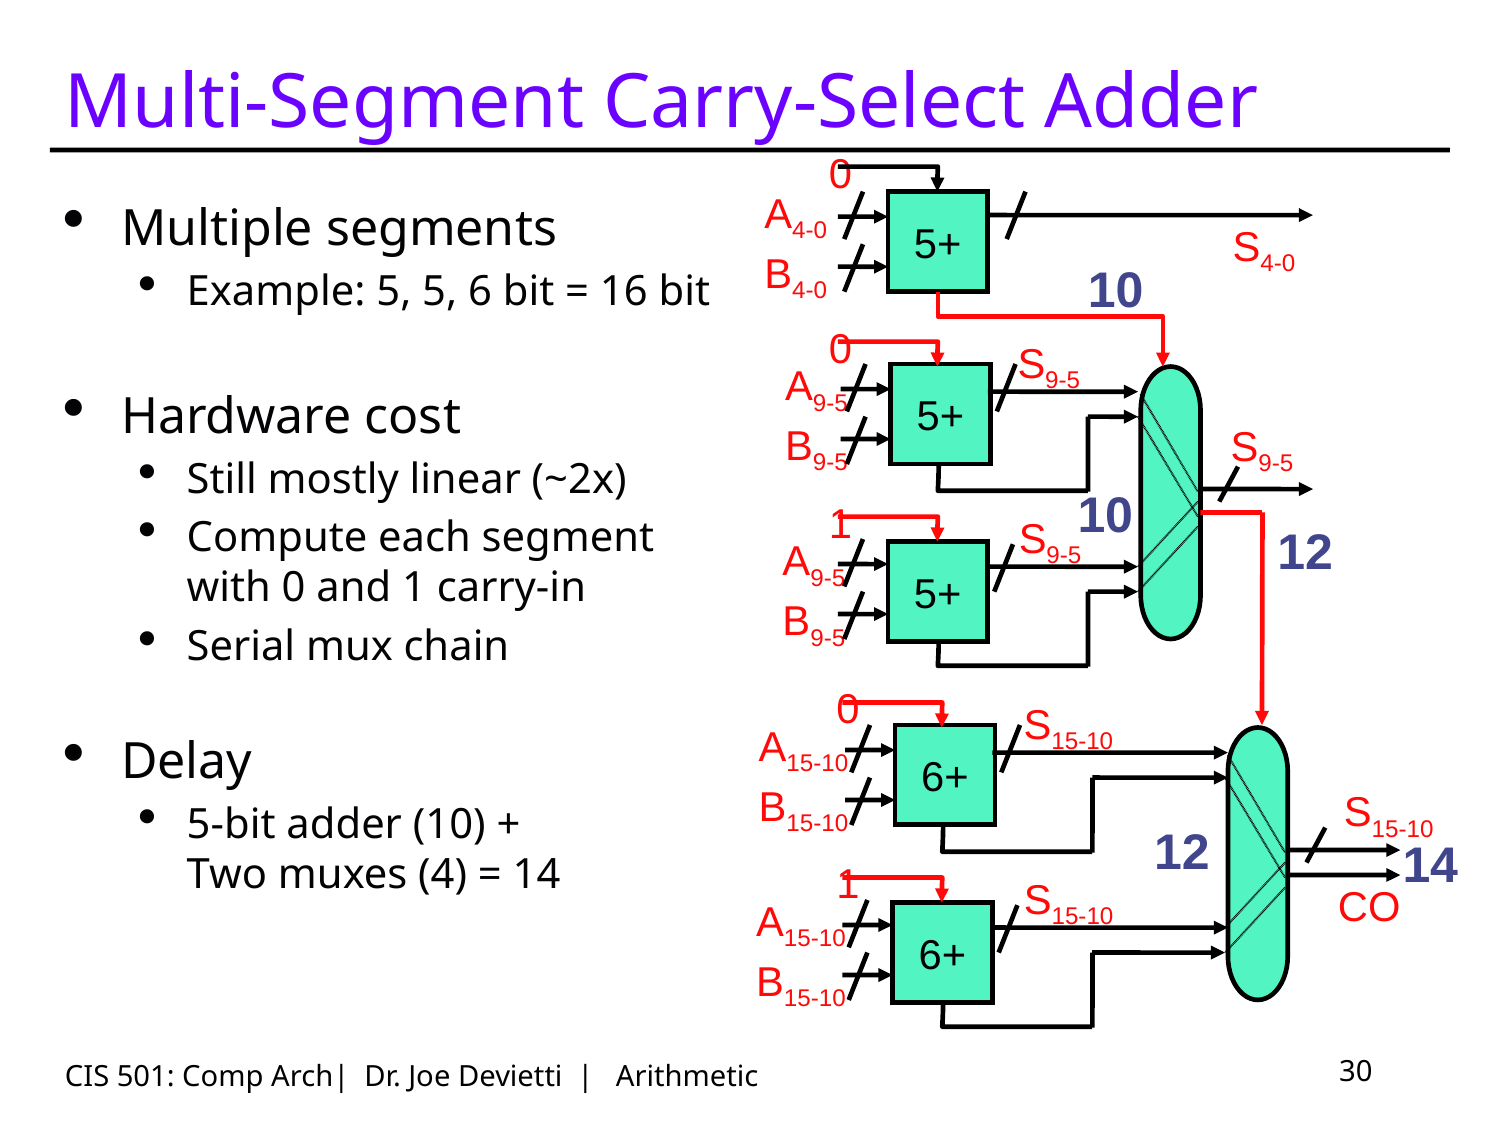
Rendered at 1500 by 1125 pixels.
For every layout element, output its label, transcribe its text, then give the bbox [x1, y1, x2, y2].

text_box 5+ [887, 541, 988, 642]
text_box B4-0 [749, 251, 842, 311]
text_box [1140, 366, 1201, 639]
text_box CO [1374, 895, 1394, 918]
text_box 1 [821, 849, 875, 915]
text_box 14 [1387, 825, 1473, 900]
text_box S9-5 [1215, 412, 1309, 484]
text_box Multiple segments Example: 5, 5, 6 bit = 16 bit Hardware cost Still mostly linear (~2x) Compute each segment with 0 and 1 carry-in Serial mux chain Delay 5-bit adder (10) + Two muxes (4) = 14 [50, 187, 752, 1025]
text_box S15-10 [1329, 777, 1449, 850]
text_box Multi-Segment Carry-Select Adder [49, 37, 1363, 150]
text_box 5+ [887, 191, 988, 292]
text_box CIS 501: Comp Arch| Dr. Joe Devietti | Arithmetic [49, 1049, 988, 1100]
text_box 0 [821, 674, 875, 740]
text_box B15-10 [741, 959, 861, 1019]
text_box A15-10 [743, 712, 864, 784]
text_box A15-10 [741, 887, 861, 959]
text_box 5+ [890, 364, 991, 464]
text_box S4-0 [1217, 212, 1311, 284]
text_box S9-5 [1002, 329, 1096, 401]
text_box 0 [813, 139, 867, 204]
text_box <number> [1074, 1049, 1388, 1100]
text_box 12 [1139, 812, 1225, 888]
text_box 0 [833, 337, 846, 360]
text_box 0 [813, 313, 867, 379]
text_box S9-5 [1003, 504, 1097, 576]
text_box CO [1322, 872, 1416, 938]
text_box B15-10 [743, 784, 864, 844]
text_box S15-10 [1009, 865, 1129, 937]
text_box 10 [1062, 474, 1148, 550]
text_box B9-5 [767, 598, 861, 658]
text_box S15-10 [1008, 690, 1129, 762]
text_box 0 [841, 705, 854, 720]
text_box [1227, 784, 1277, 923]
text_box 12 [1262, 512, 1348, 588]
text_box 6+ [892, 902, 993, 1003]
text_box 1 [813, 488, 867, 554]
text_box [1140, 424, 1190, 561]
text_box B9-5 [770, 424, 863, 483]
text_box 6+ [894, 724, 995, 825]
text_box [1227, 727, 1288, 1000]
text_box 0 [833, 162, 846, 185]
text_box 10 [1073, 249, 1159, 325]
text_box A9-5 [770, 351, 863, 424]
text_box A9-5 [767, 526, 861, 598]
text_box A4-0 [749, 179, 842, 251]
